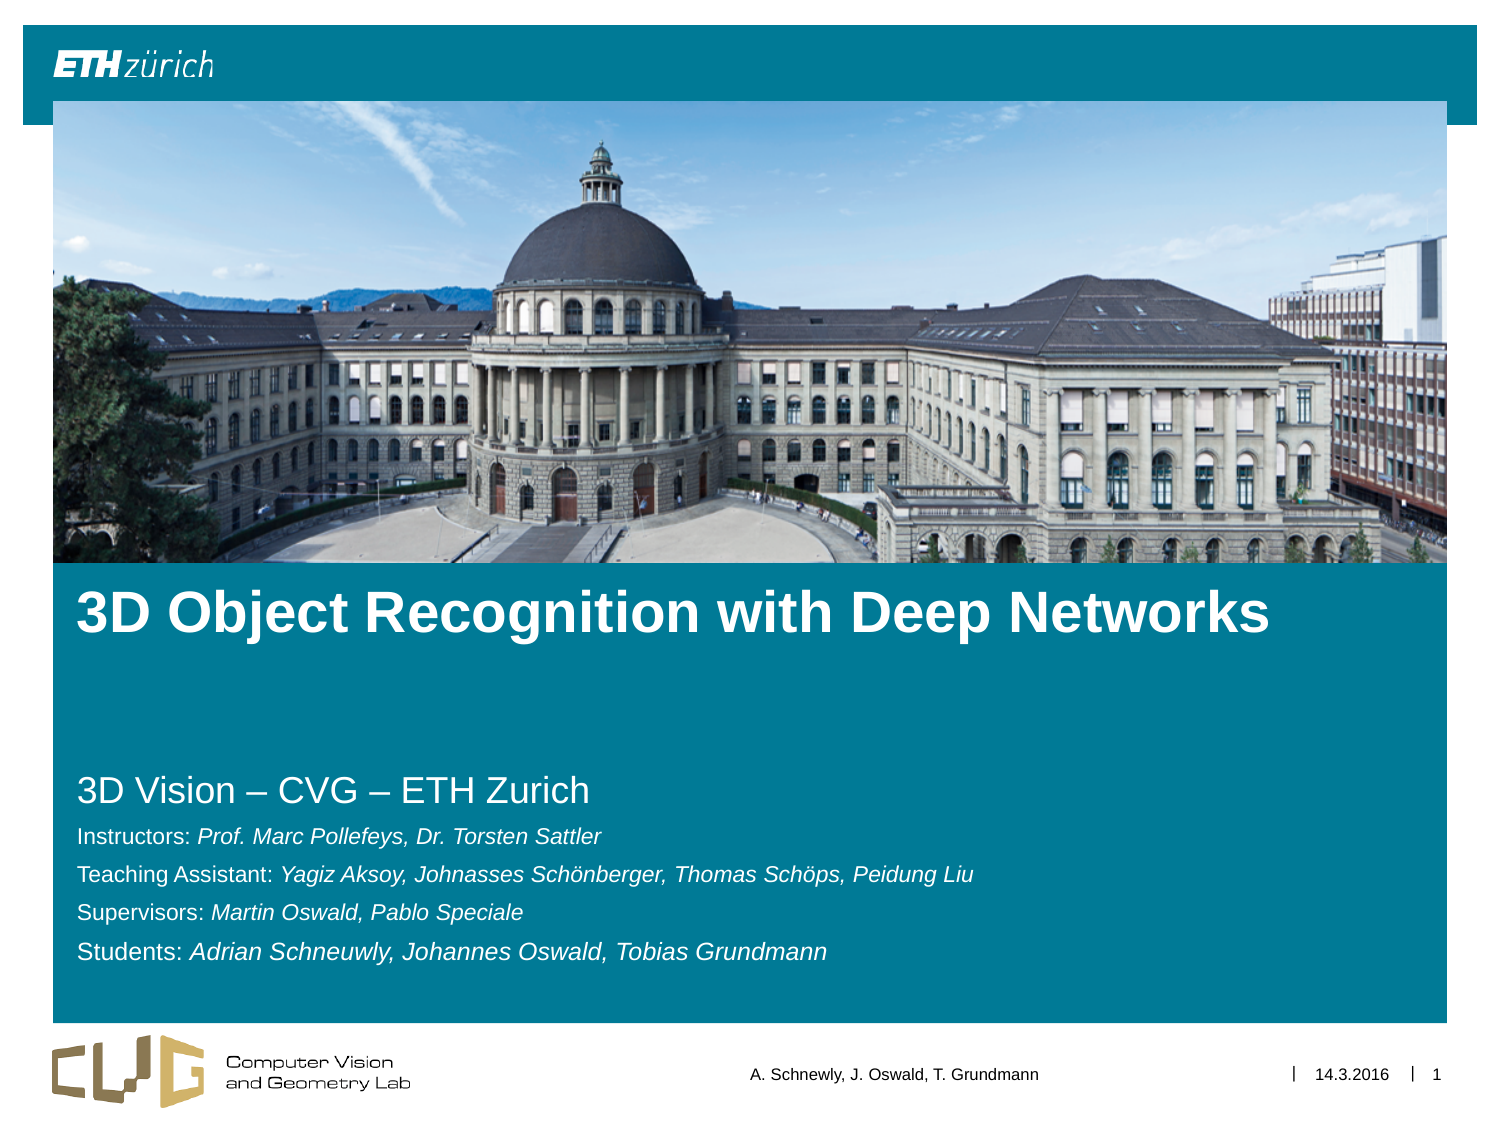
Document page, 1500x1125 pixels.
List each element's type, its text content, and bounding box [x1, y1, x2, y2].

text_box 14.3.2016 [1302, 1034, 1403, 1112]
text_box A. Schnewly, J. Oswald, T. Grundmann [750, 1034, 1277, 1112]
picture [53, 102, 1447, 562]
text_box 1 [1415, 1034, 1459, 1112]
title 3D Object Recognition with Deep Networks [53, 563, 1447, 752]
subtitle 3D Vision – CVG – ETH Zurich Instructors: Prof. Marc Pollefeys, Dr. Torsten Sattler Teaching Assistant: Yagiz Aksoy, Johnasses Schönberger, Thomas Schöps, Peidung Liu Supervisors: Martin Oswald, Pablo Speciale Students: Adrian Schneuwly, Johannes Oswald, Tobias Grundmann [53, 752, 1447, 1024]
